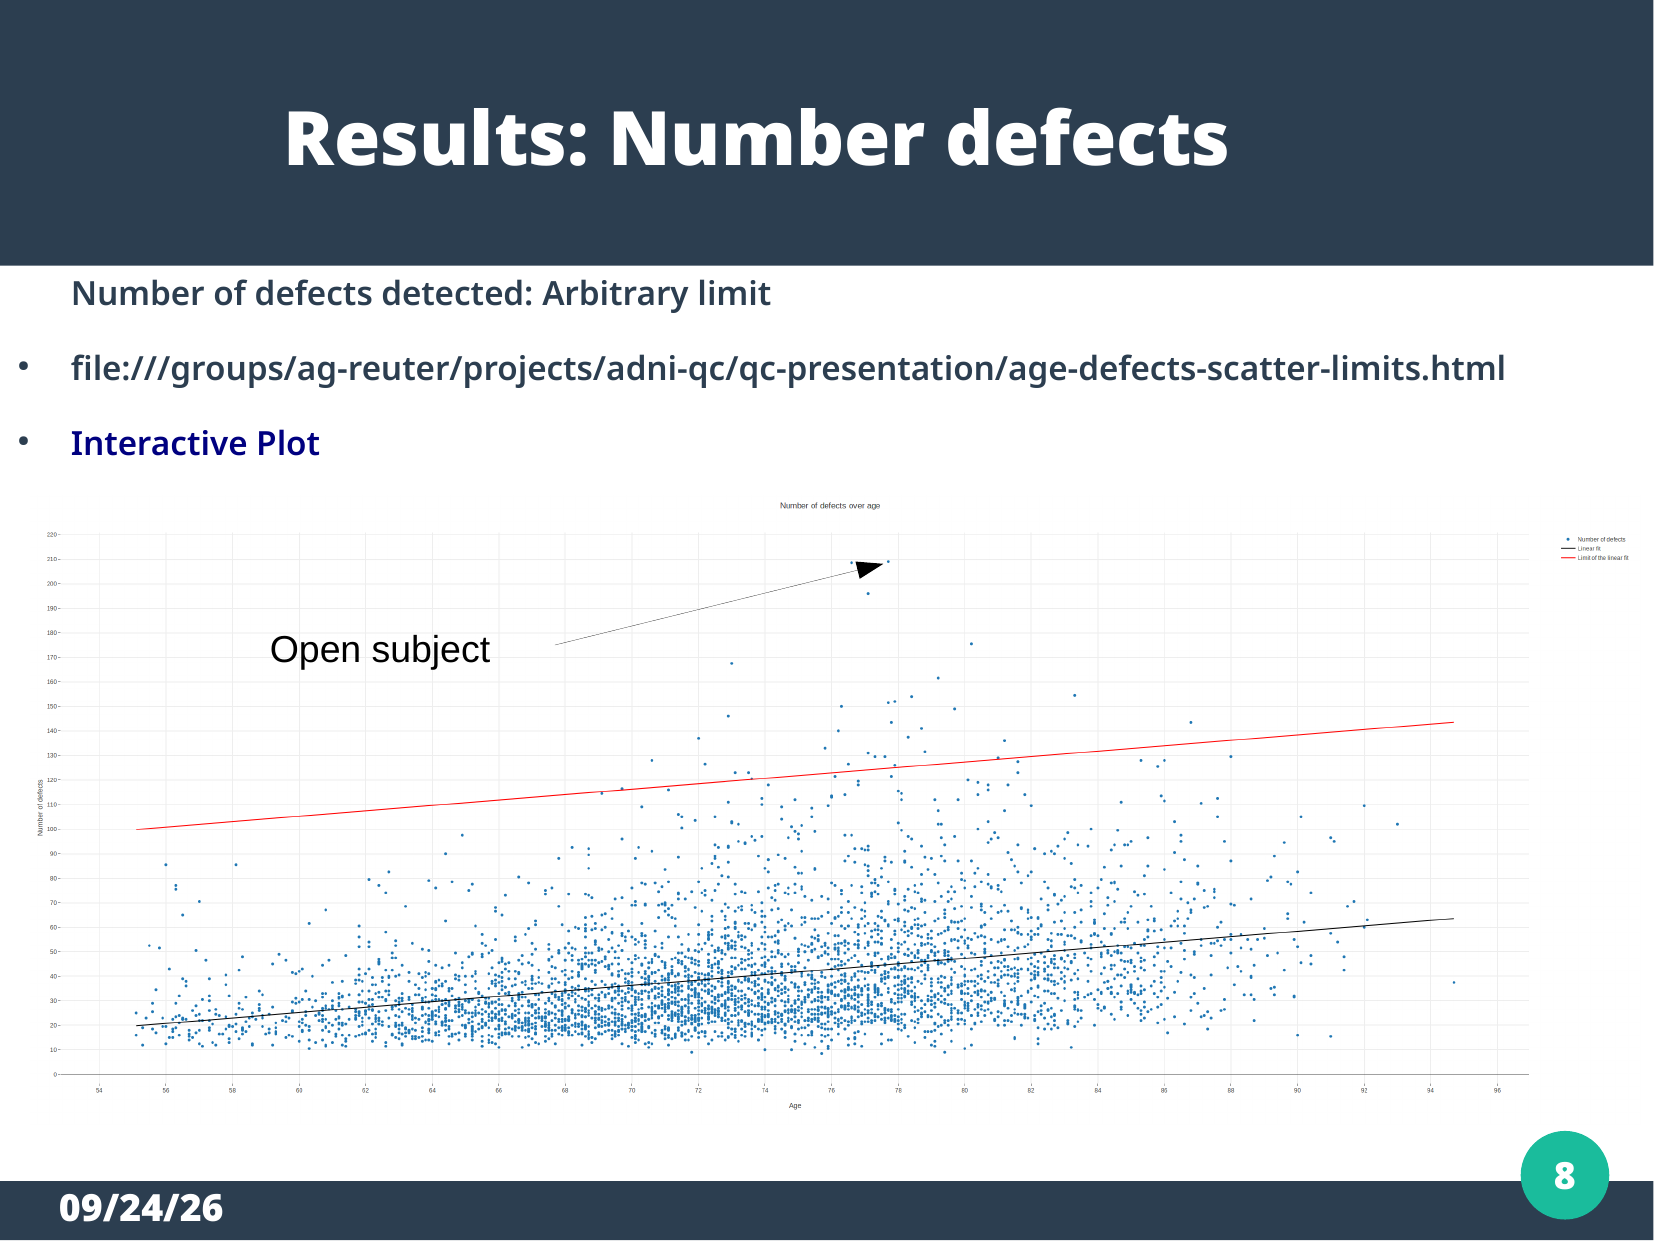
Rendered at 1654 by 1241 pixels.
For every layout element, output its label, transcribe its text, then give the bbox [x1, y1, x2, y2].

list Number of defects detected: Arbitrary limit file:///groups/ag-reuter/projects/adni-qc/qc-presentation/age-defects-scatter-limits.html Interactive Plot [0, 270, 1636, 541]
title Results: Number defects [59, 57, 1595, 215]
picture [30, 495, 1641, 1126]
text_box Open subject [255, 621, 571, 721]
